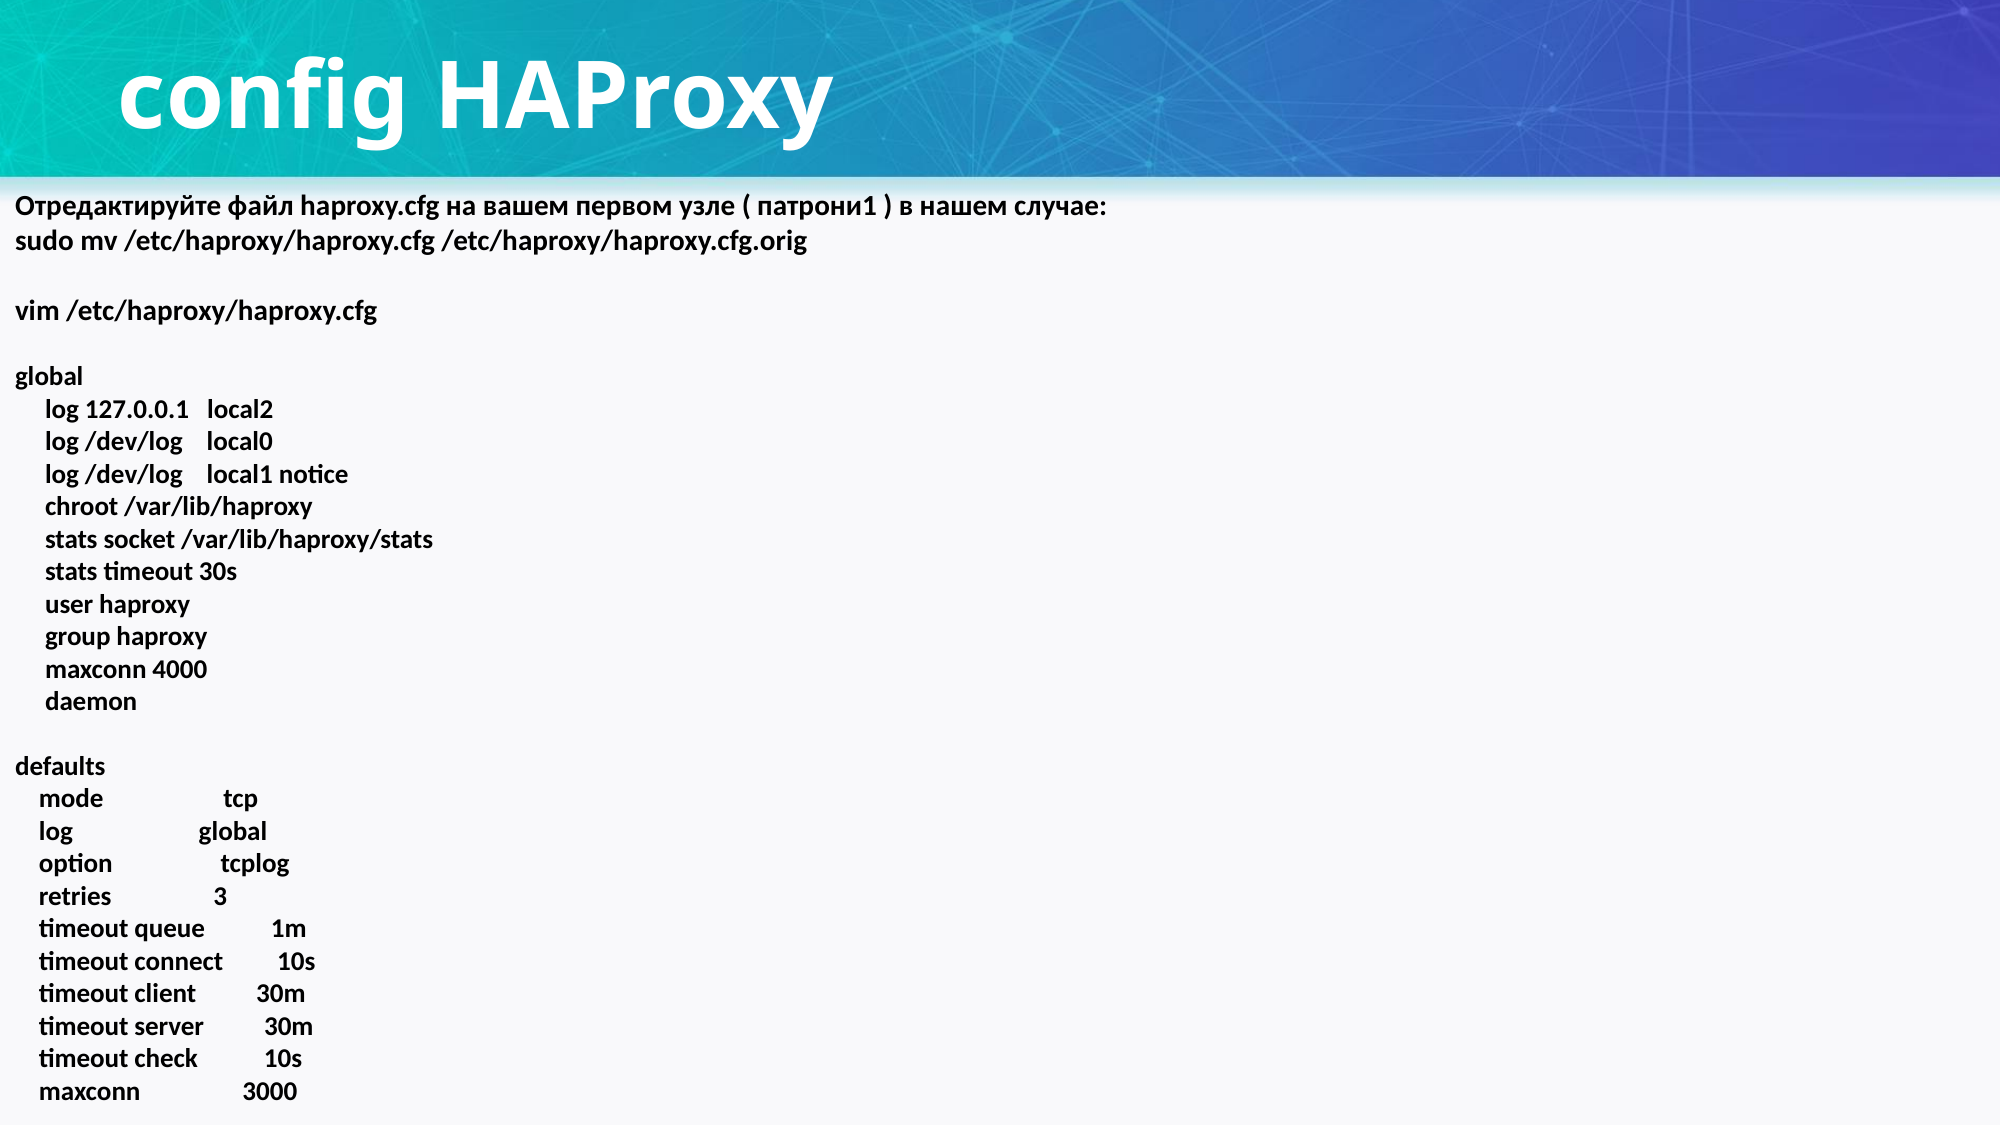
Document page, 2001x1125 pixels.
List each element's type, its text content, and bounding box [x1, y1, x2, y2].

text_box Отредактируйте файл haproxy.cfg на вашем первом узле ( патрони1 ) в нашем случае: sudo mv /etc/haproxy/haproxy.cfg /etc/haproxy/haproxy.cfg.orig vim /etc/haproxy/haproxy.cfg global log 127.0.0.1 local2 log /dev/log local0 log /dev/log local1 notice chroot /var/lib/haproxy stats socket /var/lib/haproxy/stats stats timeout 30s user haproxy group haproxy maxconn 4000 daemon defaults mode tcp log global option tcplog retries 3 timeout queue 1m timeout connect 10s timeout client 30m timeout server 30m timeout check 10s maxconn 3000 [0, 171, 2000, 1125]
text_box config HAProxy [368, 87, 389, 118]
text_box config HAProxy [117, 57, 1882, 140]
picture [0, 0, 2000, 171]
